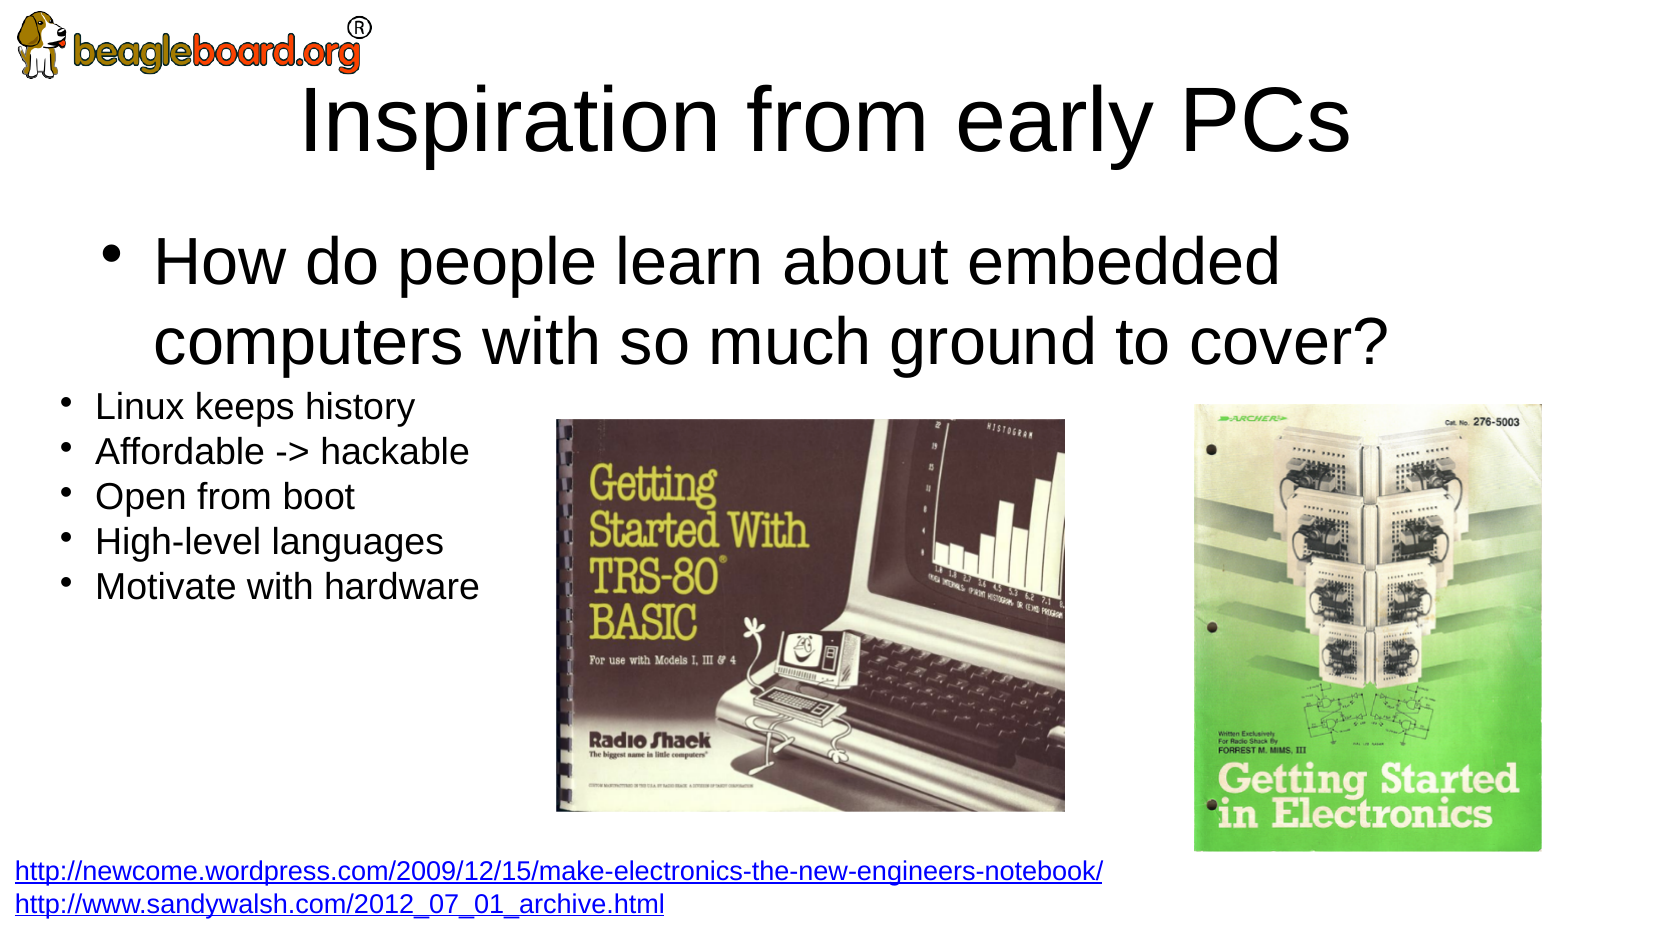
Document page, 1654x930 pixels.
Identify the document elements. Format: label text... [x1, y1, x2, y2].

text_box http://newcome.wordpress.com/2009/12/15/make-electronics-the-new-engineers-notebook/ http://www.sandywalsh.com/2012_07_01_archive.html [0, 846, 1548, 922]
picture [17, 11, 372, 79]
picture [556, 419, 1065, 812]
text_box Inspiration from early PCs [82, 36, 1571, 193]
picture [1194, 404, 1542, 846]
text_box Linux keeps history Affordable -> hackable Open from boot High-level languages Motivate with hardware [45, 375, 510, 765]
text_box How do people learn about embedded computers with so much ground to cover? [82, 217, 1571, 757]
